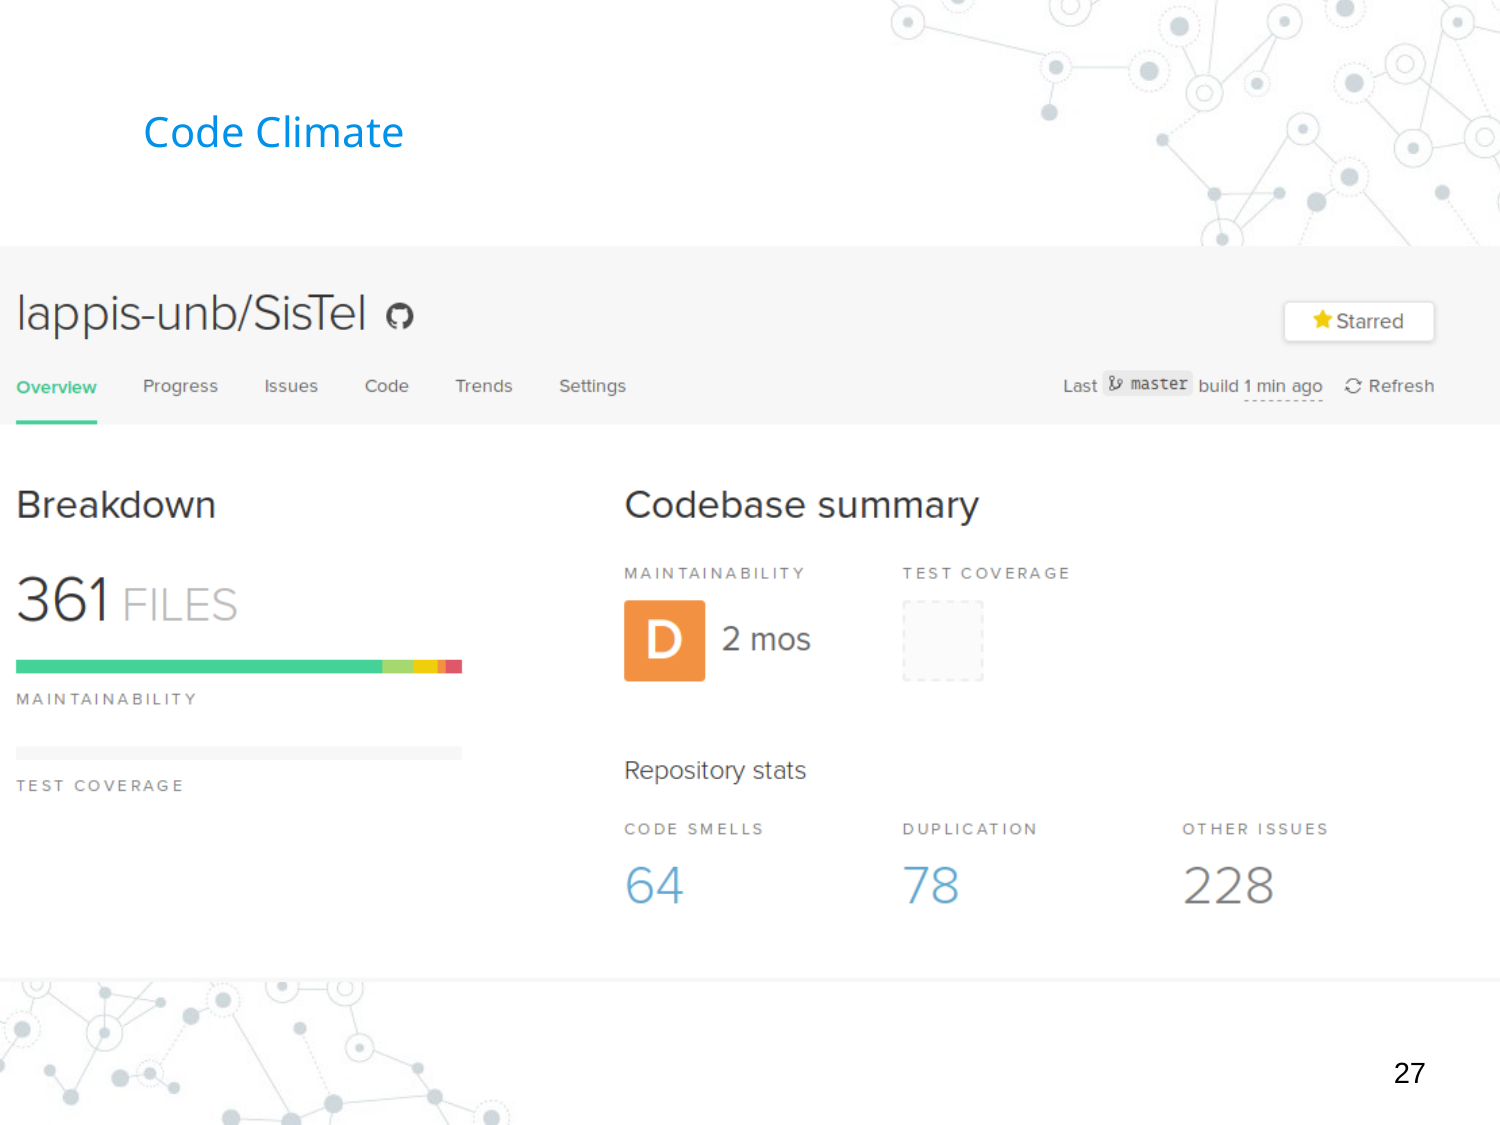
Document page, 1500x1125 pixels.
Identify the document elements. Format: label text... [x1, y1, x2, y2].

picture [0, 0, 1500, 1125]
title Code Climate [128, 67, 1372, 222]
slide_number <number> [1378, 1038, 1469, 1125]
